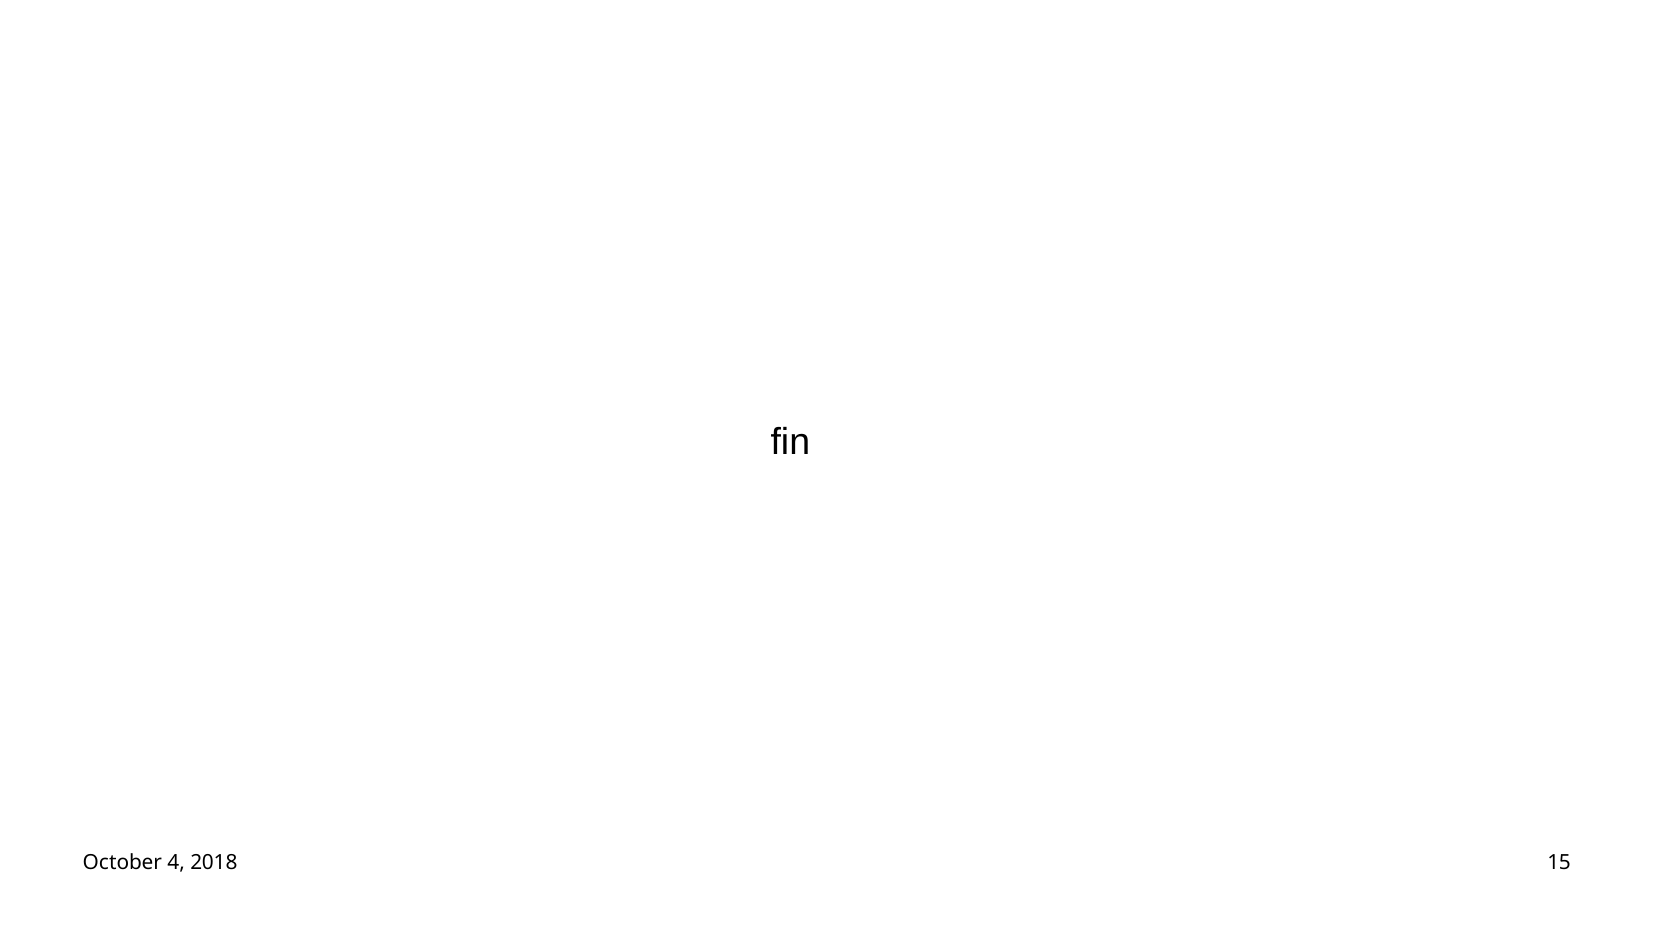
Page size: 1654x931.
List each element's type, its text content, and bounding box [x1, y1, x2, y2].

text_box fin [755, 413, 827, 471]
